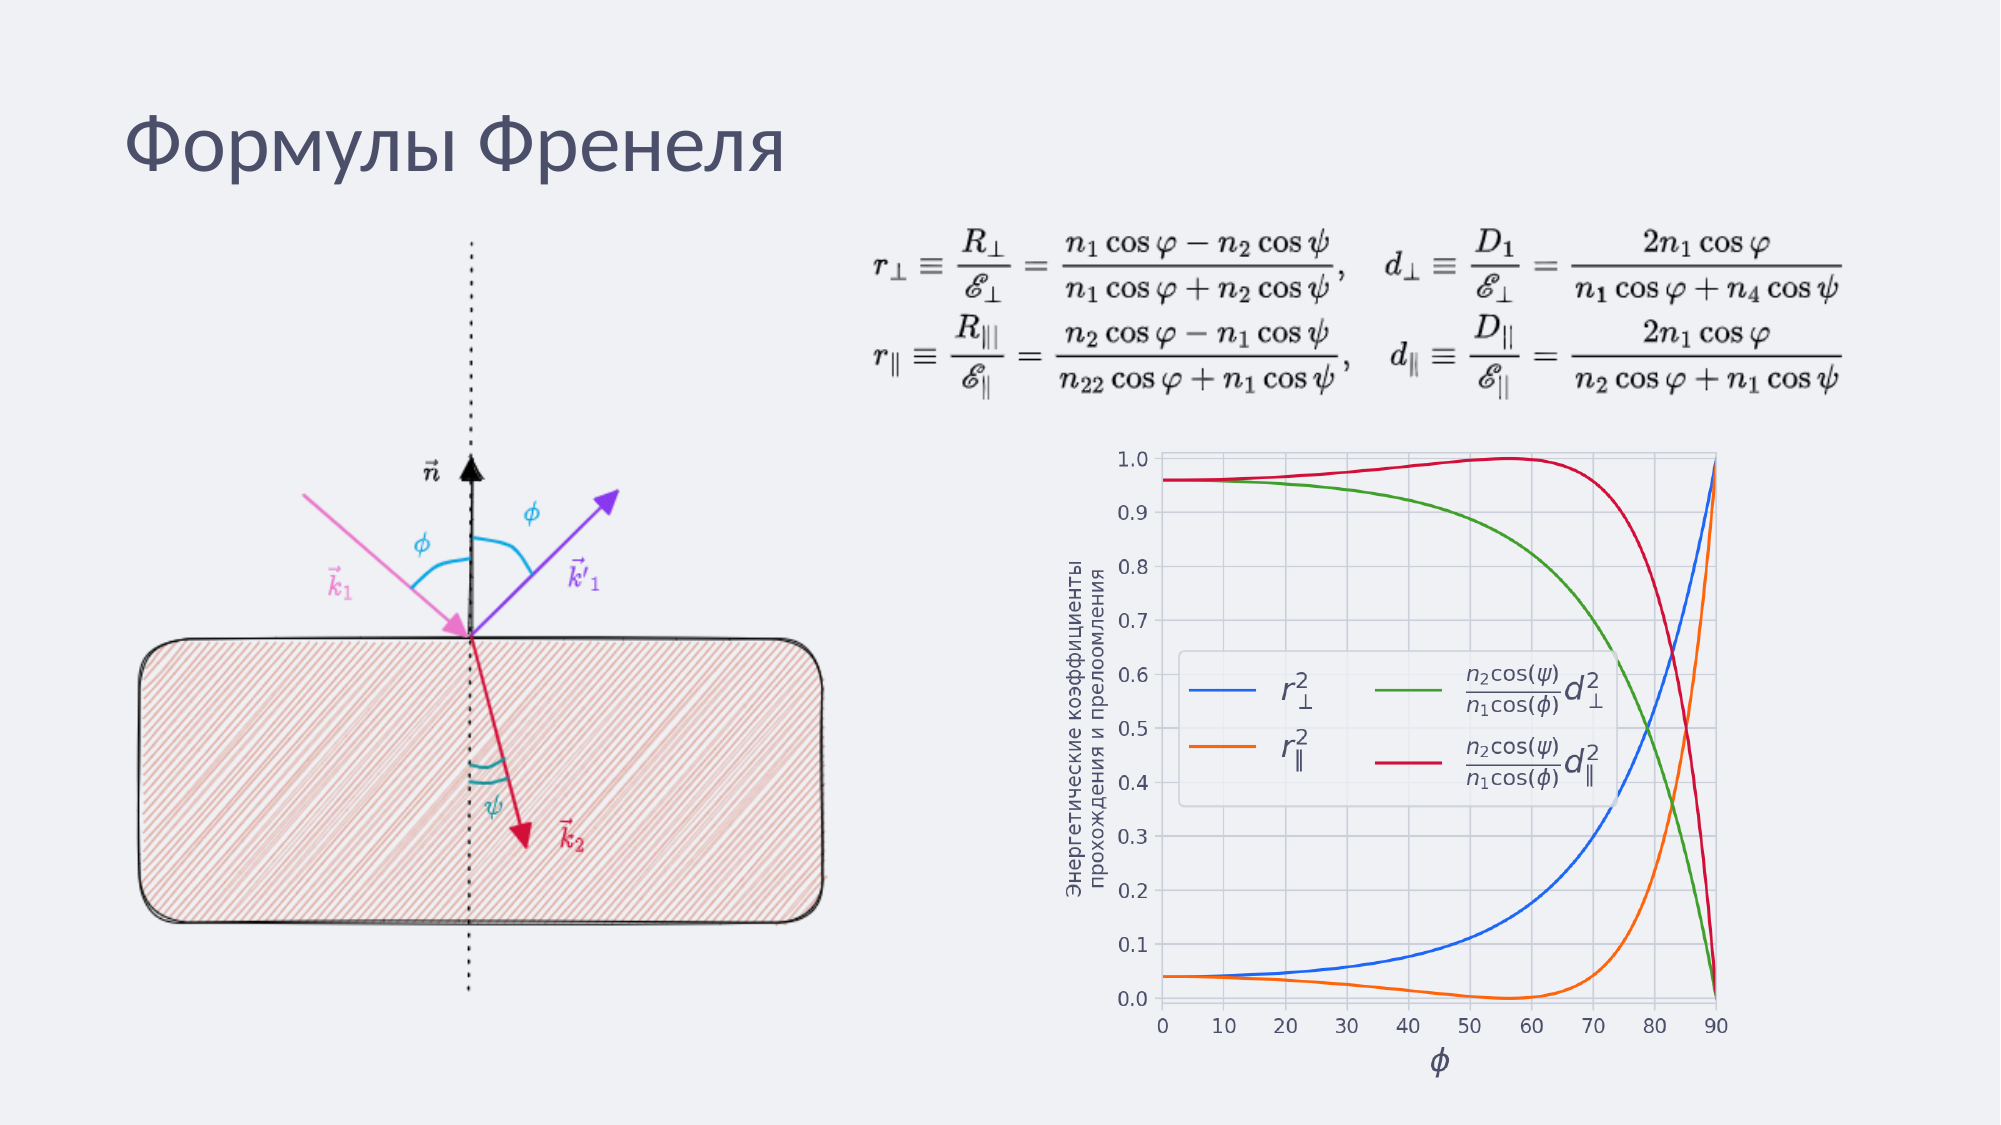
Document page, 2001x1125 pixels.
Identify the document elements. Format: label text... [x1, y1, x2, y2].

picture [1051, 436, 1743, 1093]
picture [858, 213, 1861, 414]
title Формулы Френеля [124, 0, 1625, 384]
picture [124, 228, 837, 1004]
